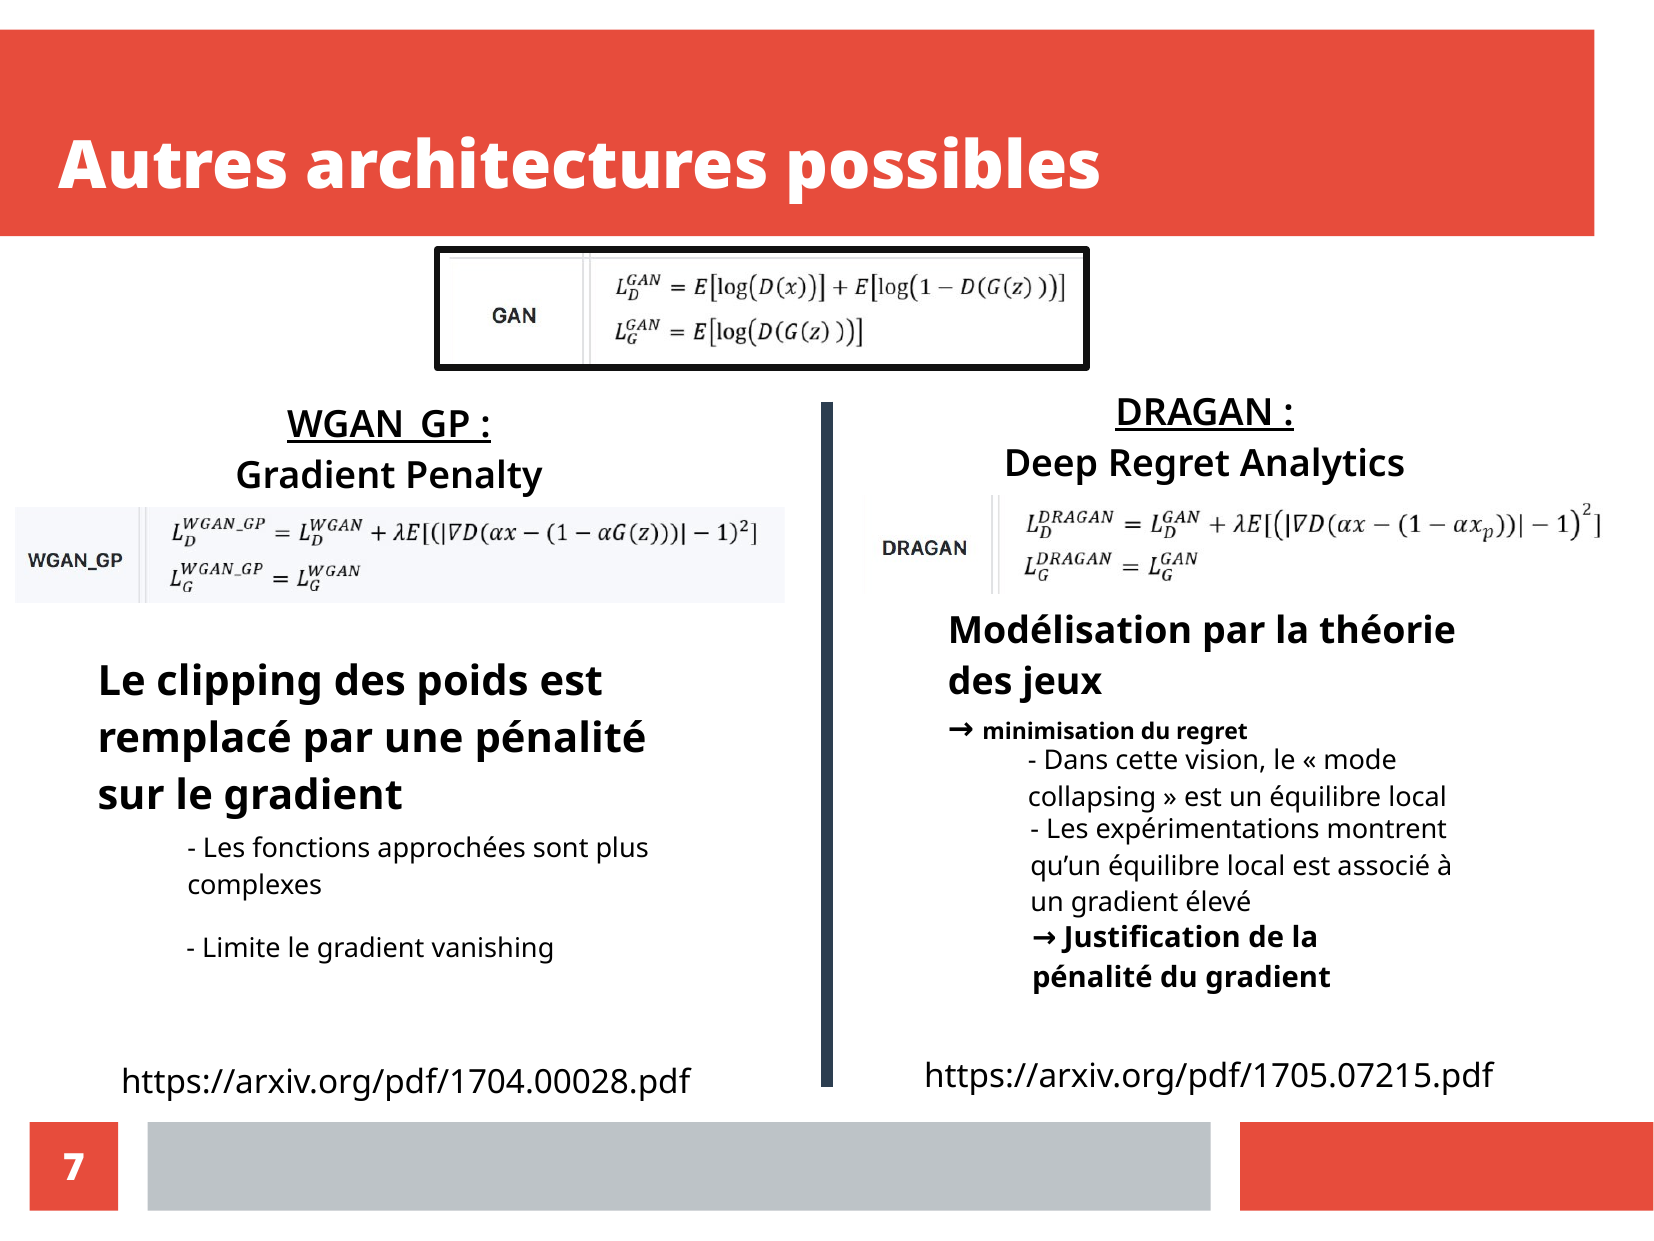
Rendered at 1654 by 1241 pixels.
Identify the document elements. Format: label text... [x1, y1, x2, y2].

text_box → Justification de la pénalité du gradient [1017, 909, 1372, 1027]
picture [862, 495, 1619, 594]
text_box DRAGAN : Deep Regret Analytics [933, 377, 1477, 485]
text_box Modélisation par la théorie des jeux → minimisation du regret [933, 596, 1518, 779]
text_box - Les fonctions approchées sont plus complexes [172, 821, 681, 931]
text_box https://arxiv.org/pdf/1704.00028.pdf [106, 1051, 756, 1105]
text_box WGAN_GP : Gradient Penalty [187, 389, 591, 497]
title Autres architectures possibles [59, 60, 1595, 209]
text_box - Dans cette vision, le « mode collapsing » est un équilibre local [1013, 733, 1498, 843]
text_box https://arxiv.org/pdf/1705.07215.pdf [909, 1045, 1560, 1099]
picture [449, 253, 1083, 364]
text_box Le clipping des poids est remplacé par une pénalité sur le gradient [82, 643, 721, 827]
text_box - Les expérimentations montrent qu’un équilibre local est associé à un gradient élevé [1015, 802, 1477, 911]
picture [15, 507, 785, 603]
text_box - Limite le gradient vanishing [171, 921, 656, 999]
